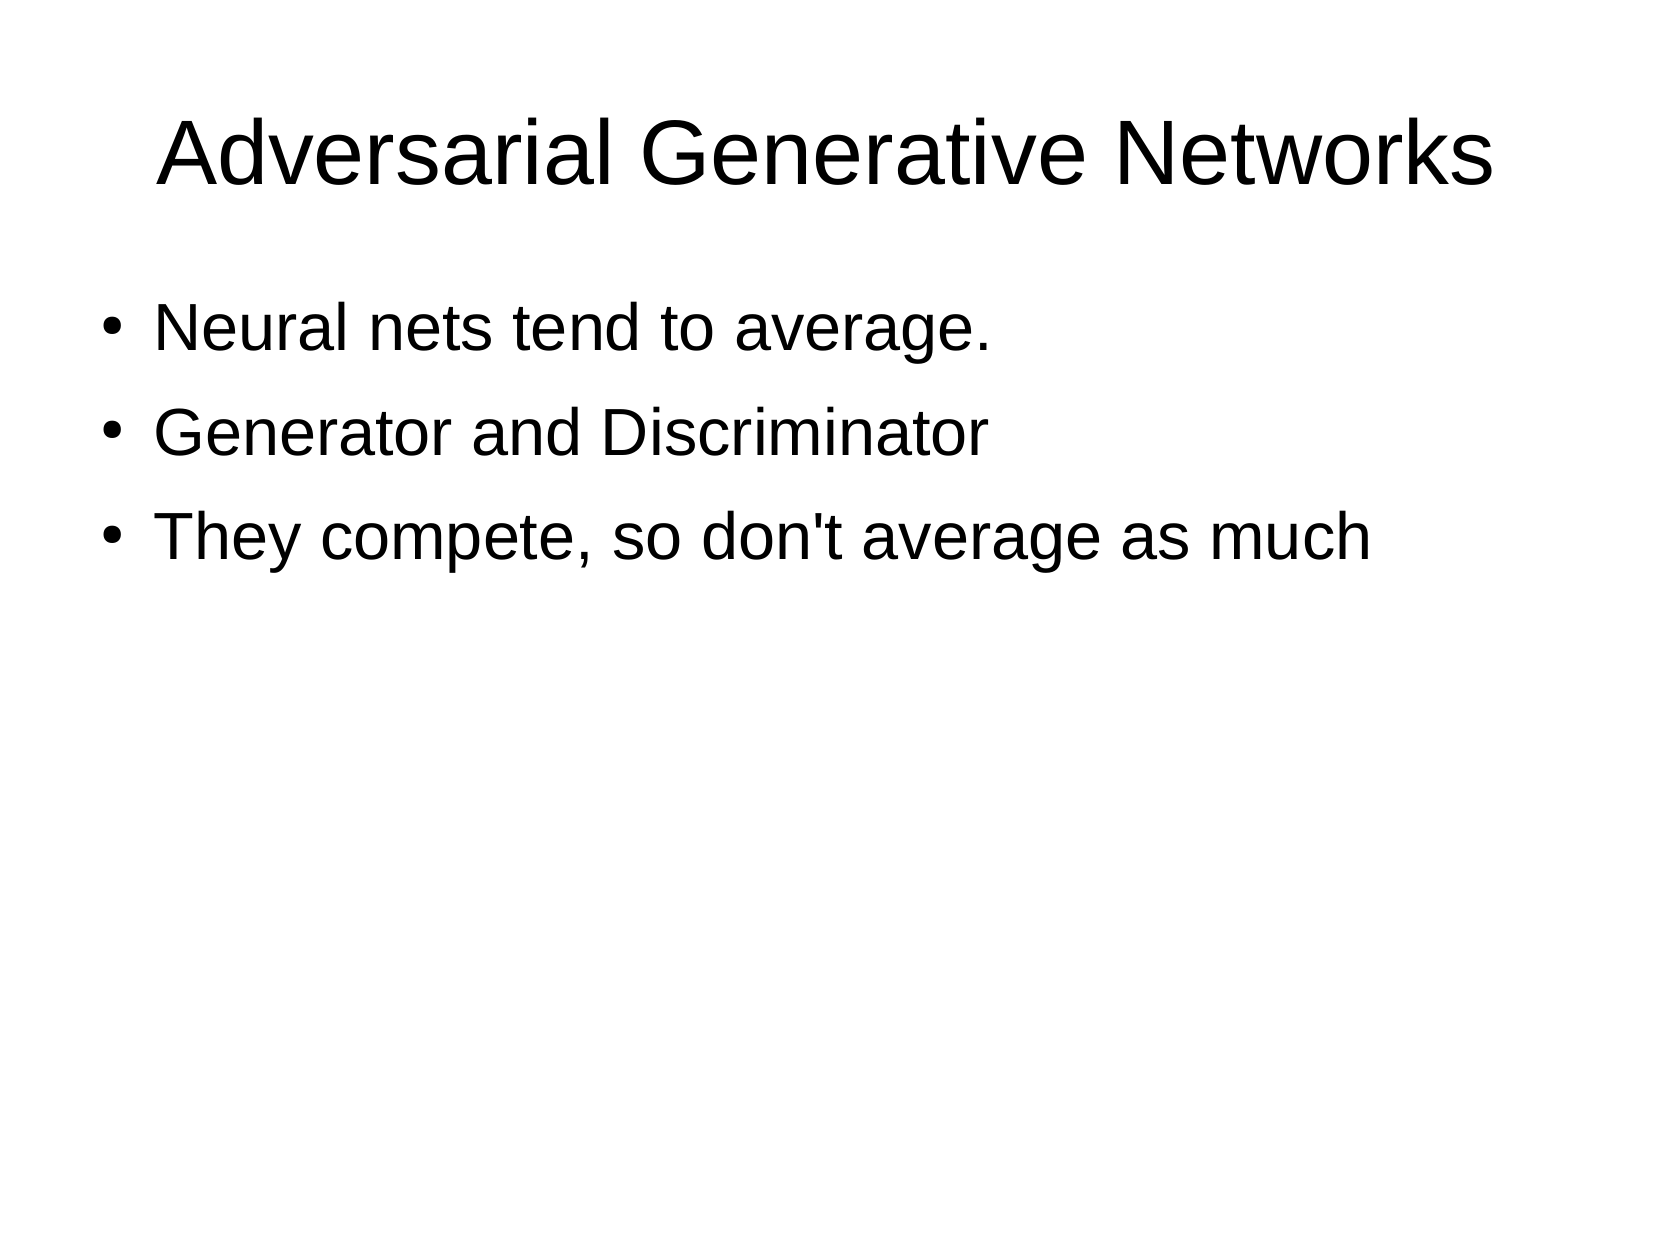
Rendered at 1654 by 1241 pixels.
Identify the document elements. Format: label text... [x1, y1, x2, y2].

title Adversarial Generative Networks [82, 49, 1571, 257]
list Neural nets tend to average. Generator and Discriminator They compete, so don't average as much [82, 290, 1571, 1010]
